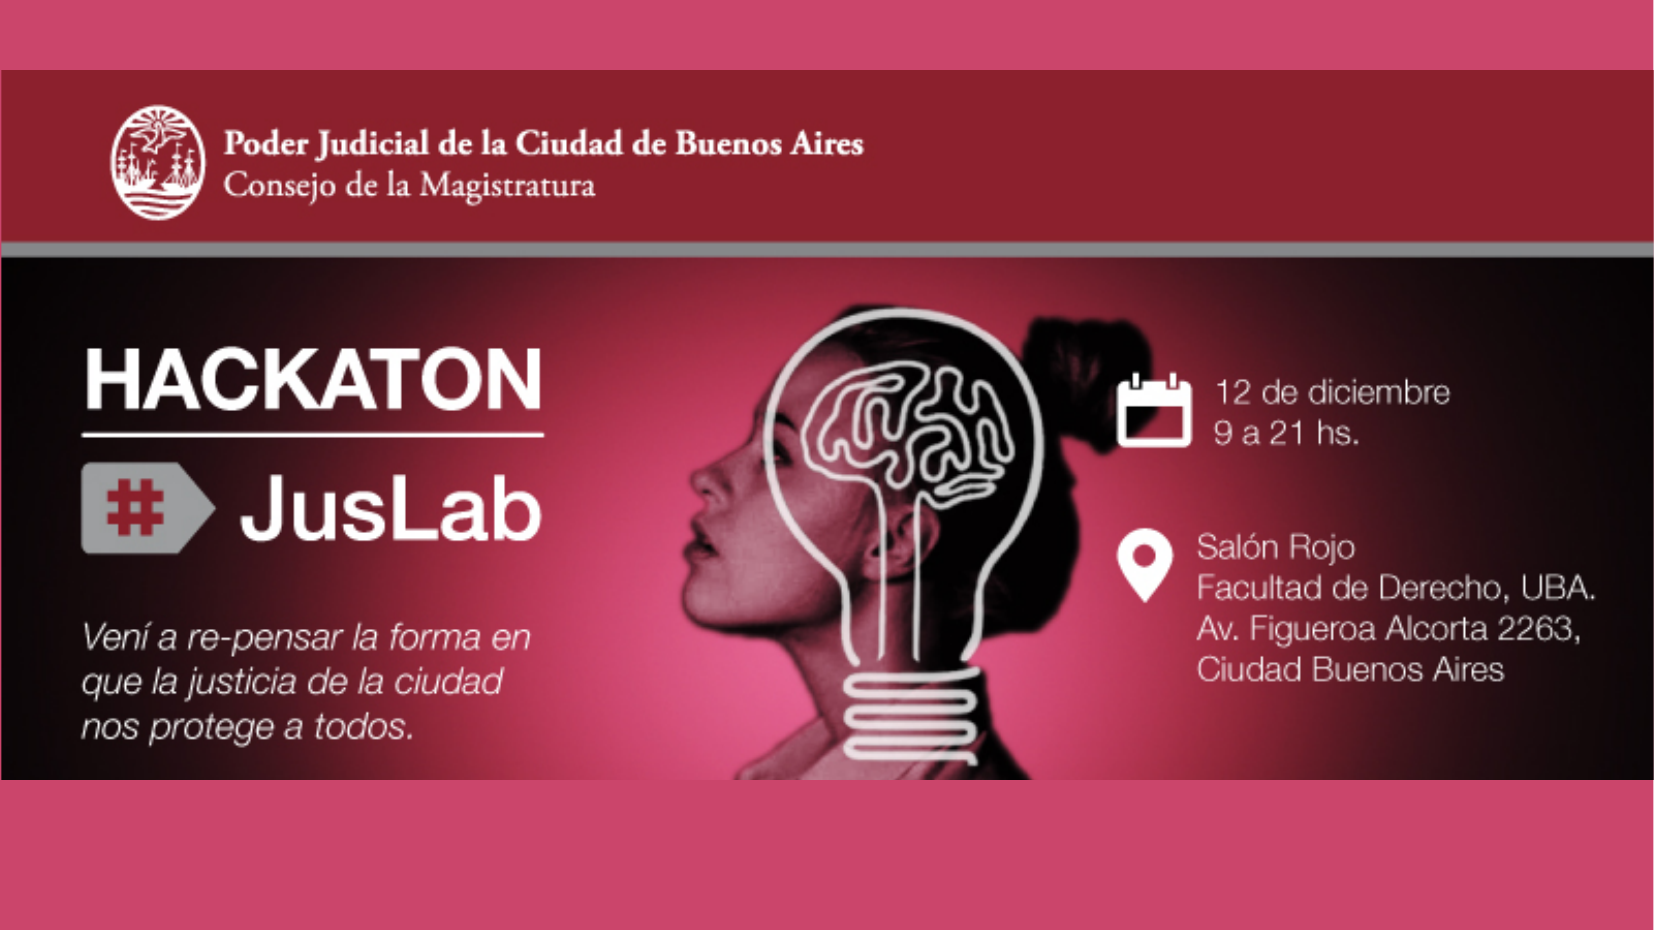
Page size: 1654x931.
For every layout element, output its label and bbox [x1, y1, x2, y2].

picture [1, 70, 1654, 780]
